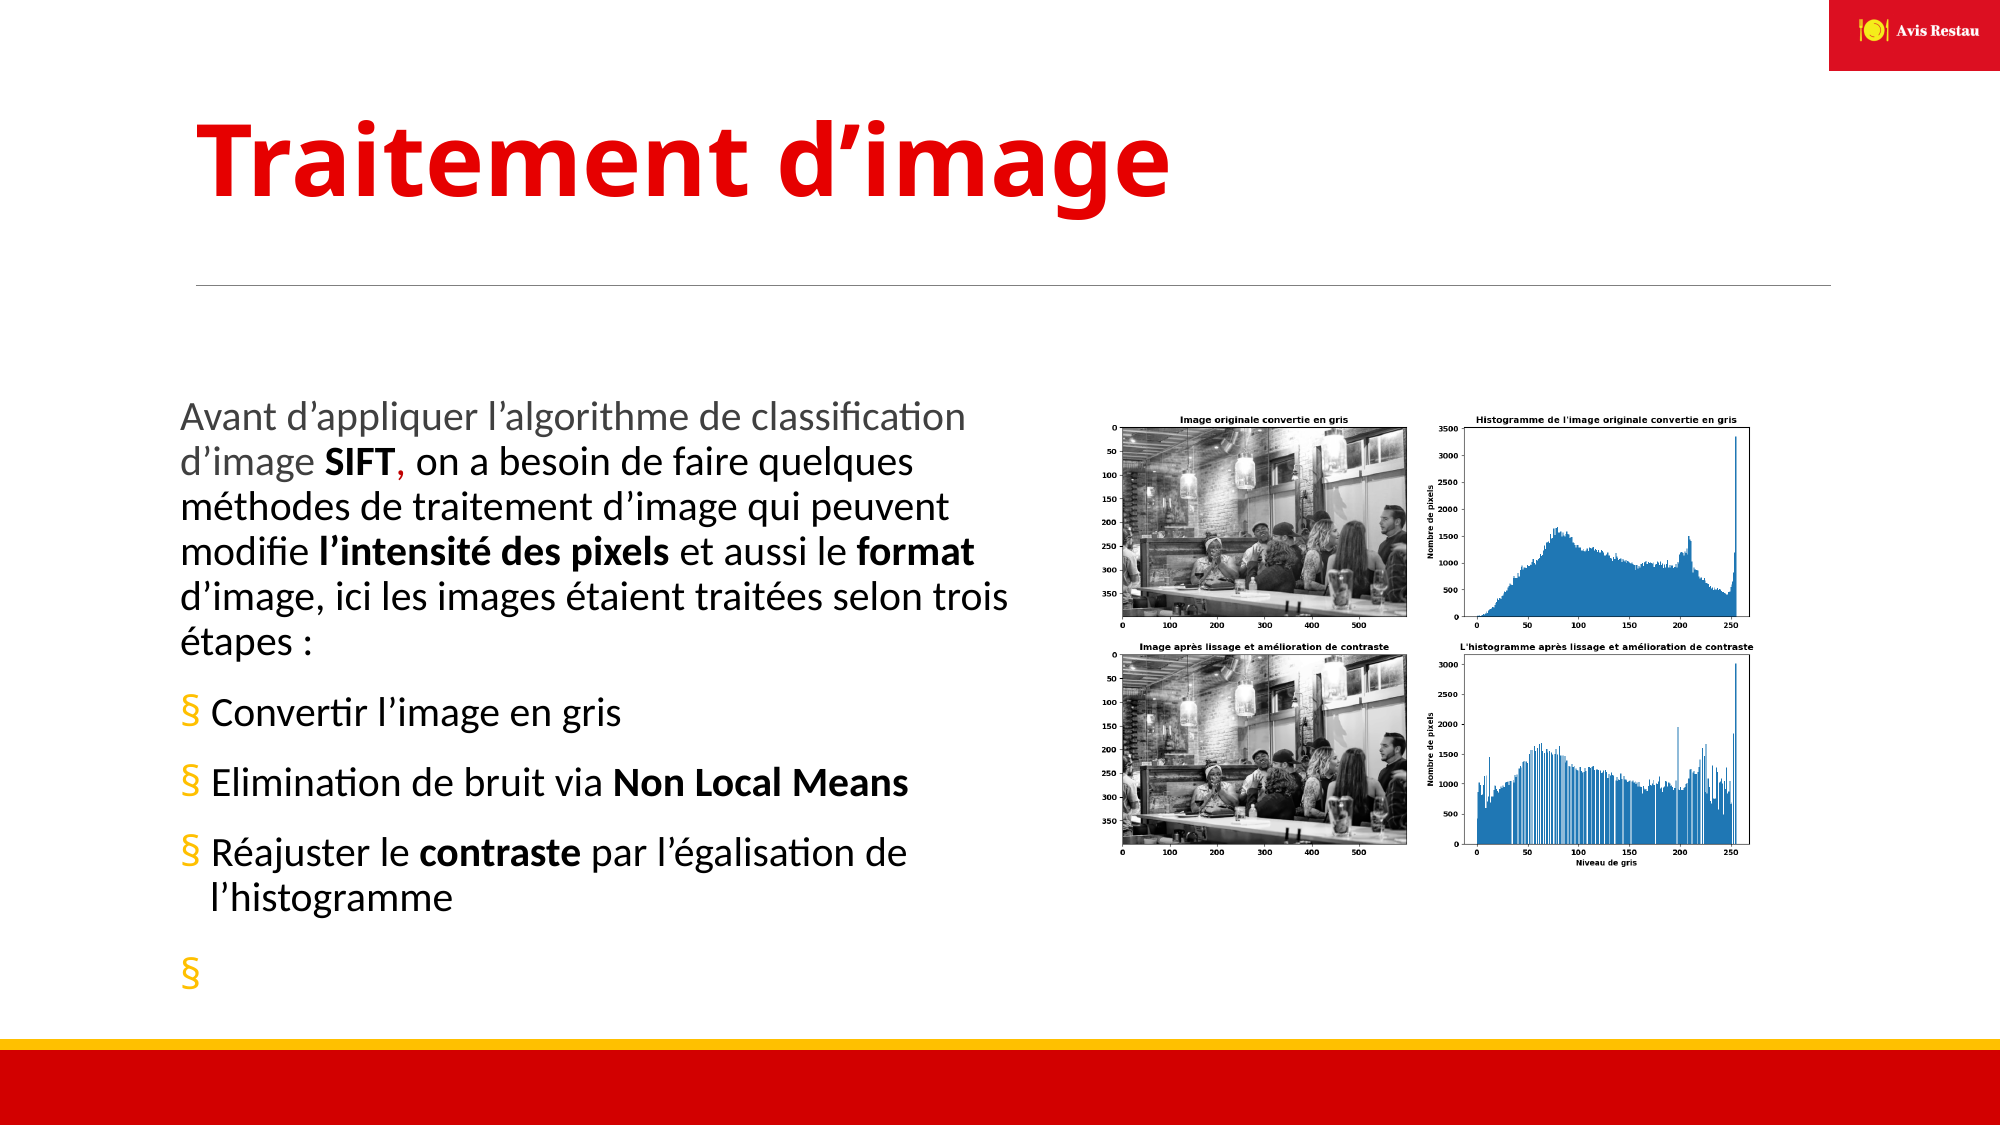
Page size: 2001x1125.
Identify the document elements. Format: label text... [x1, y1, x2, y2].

title Traitement d’image [180, 47, 1831, 286]
picture [1829, 0, 2000, 71]
list Avant d’appliquer l’algorithme de classification d’image SIFT, on a besoin de faire quelques méthodes de traitement d’image qui peuvent modifie l’intensité des pixels et aussi le format d’image, ici les images étaient traitées selon trois étapes : Convertir l’image en gris Elimination de bruit via Non Local Means Réajuster le contraste par l’égalisation de l’histogramme [180, 387, 1080, 963]
picture [1020, 362, 1830, 903]
